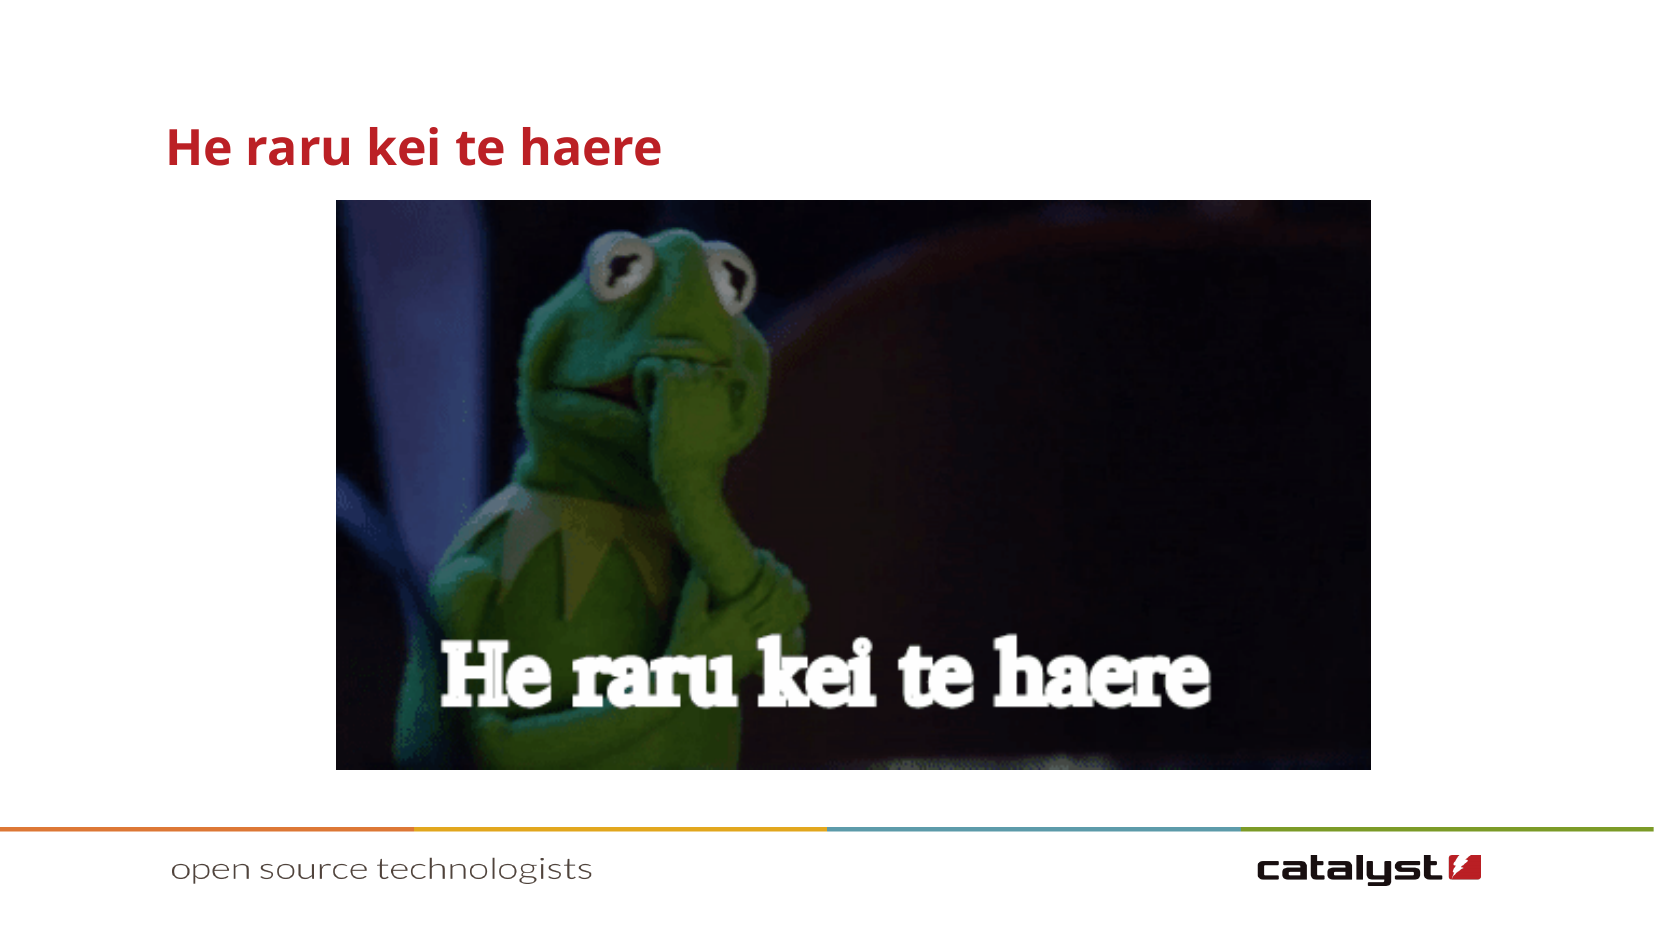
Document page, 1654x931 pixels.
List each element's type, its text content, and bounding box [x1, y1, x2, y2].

picture [0, 827, 1654, 886]
title He raru kei te haere [165, 68, 1489, 224]
picture [336, 200, 1371, 770]
